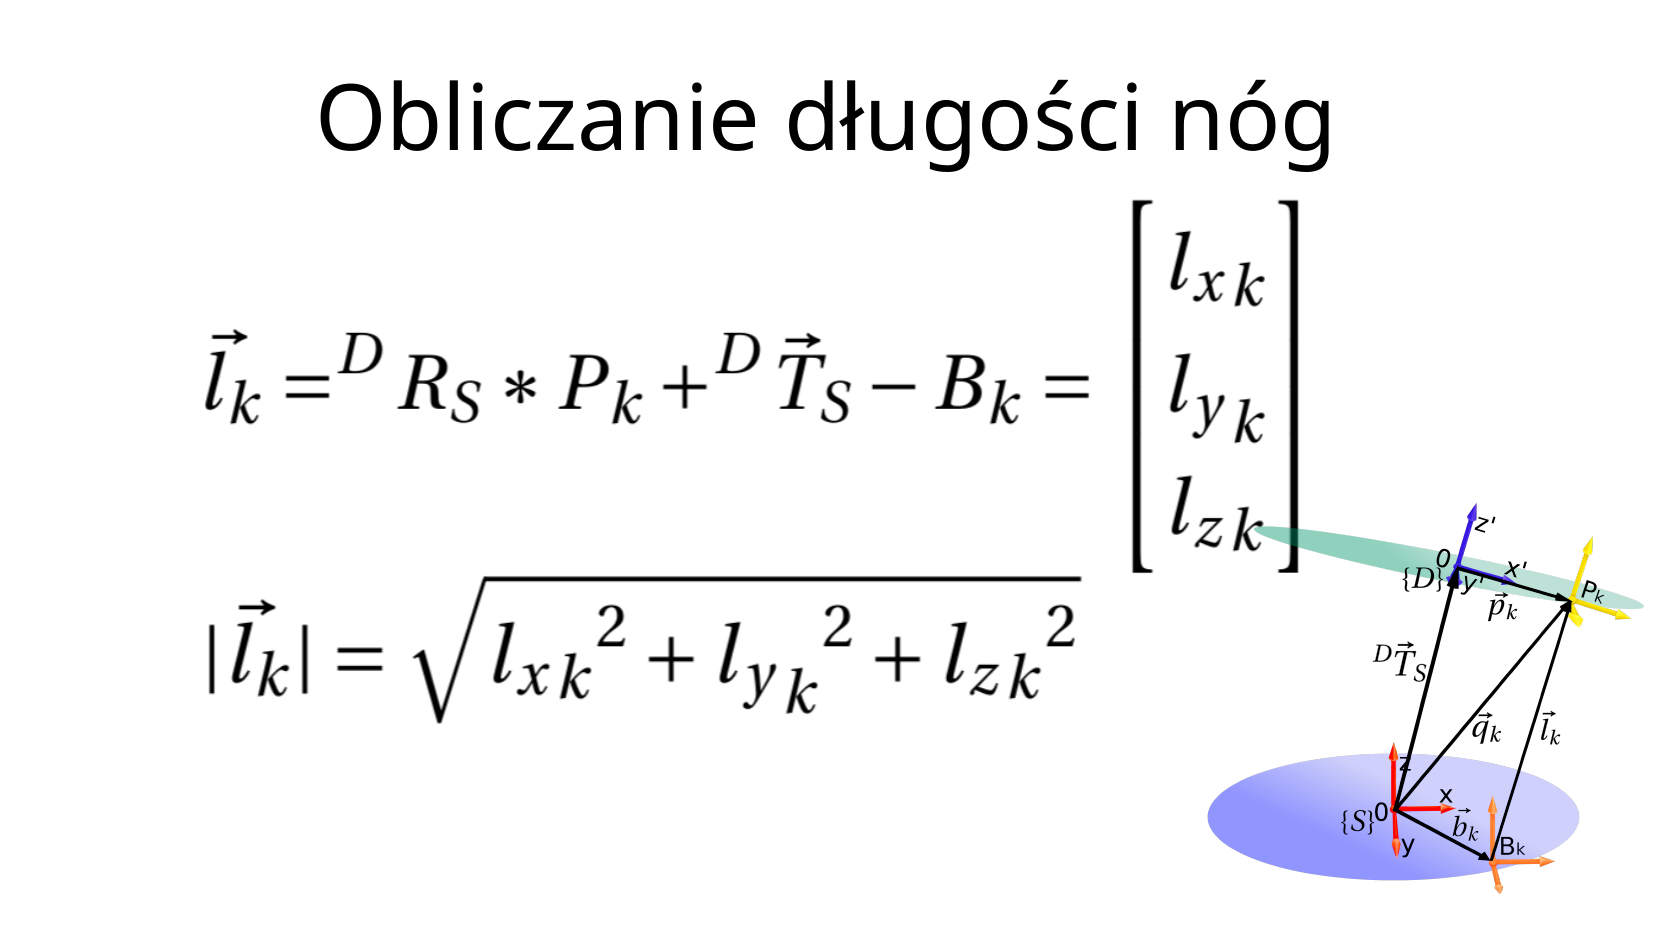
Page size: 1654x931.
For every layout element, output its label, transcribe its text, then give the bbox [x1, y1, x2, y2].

title Obliczanie długości nóg [82, 37, 1571, 193]
picture [188, 193, 1654, 925]
